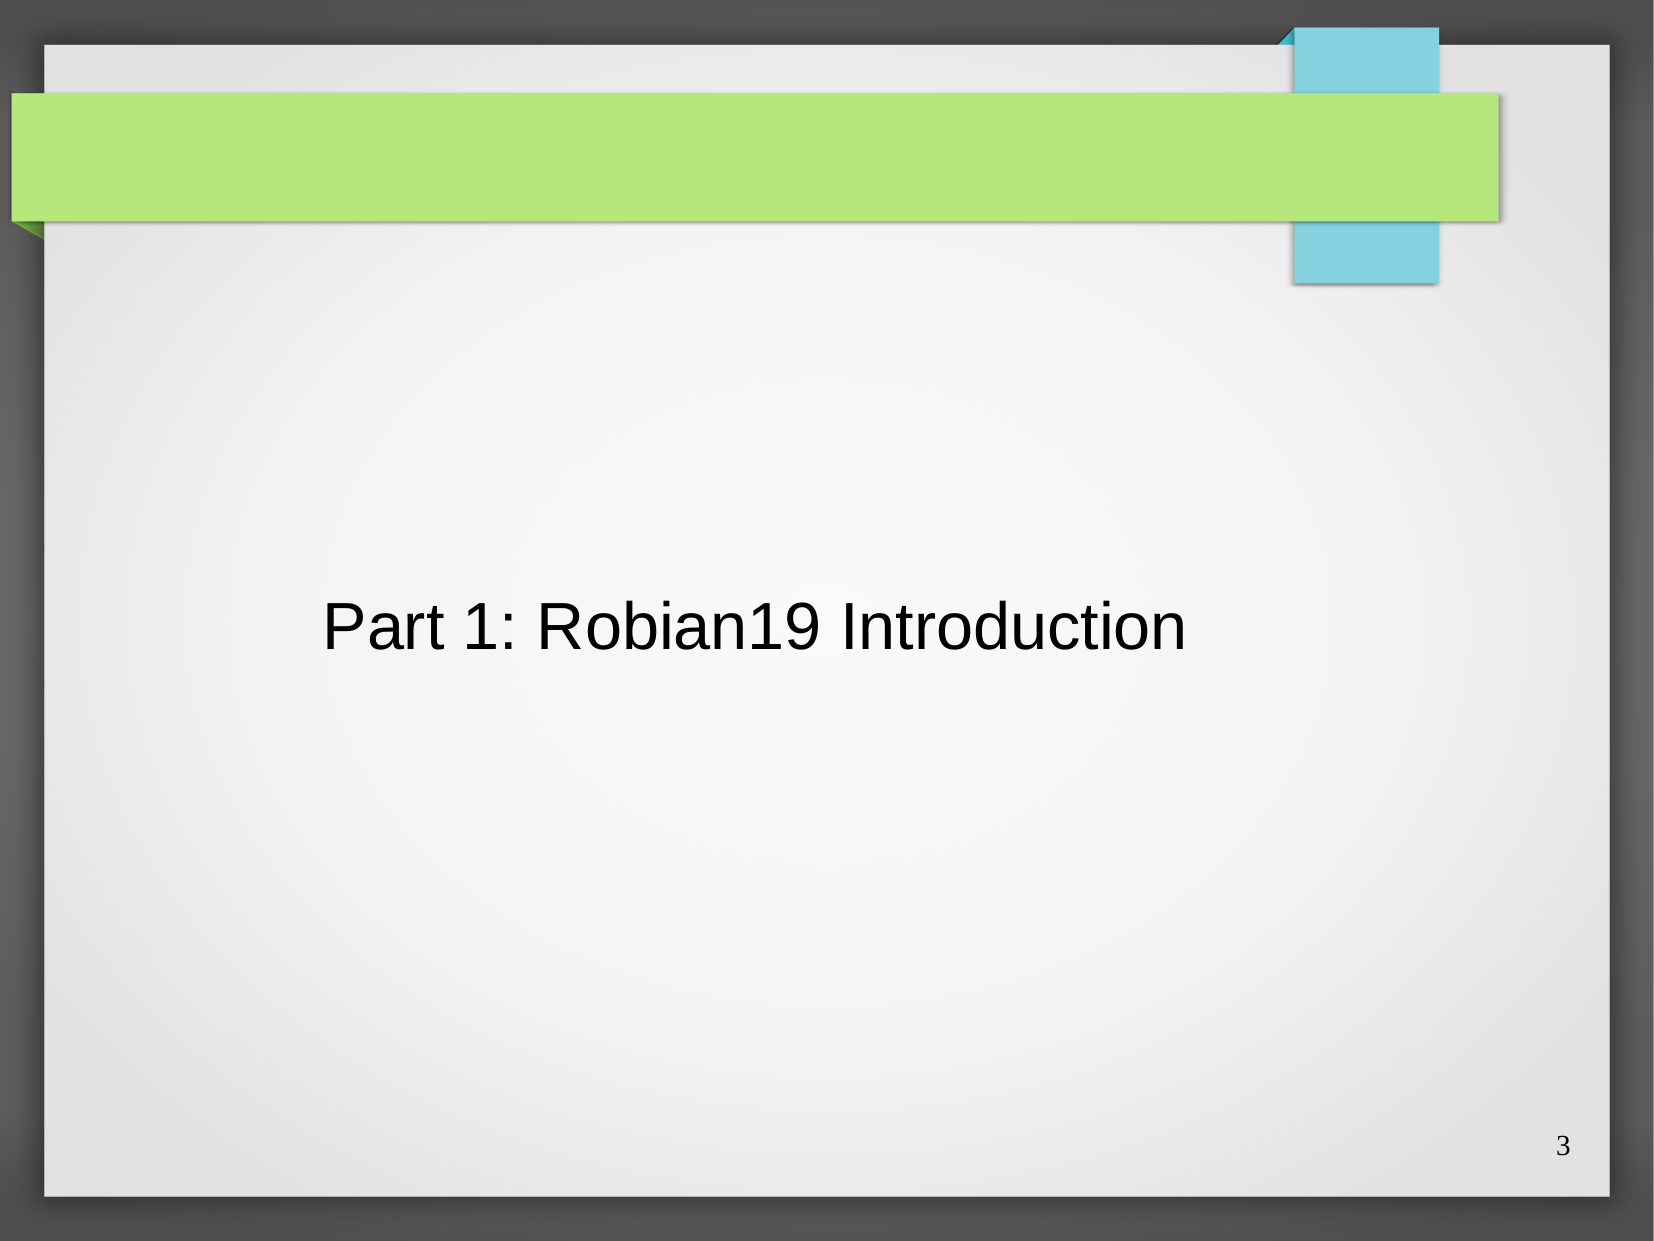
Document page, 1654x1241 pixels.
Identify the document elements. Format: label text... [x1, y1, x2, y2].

picture [0, 0, 1654, 1241]
subtitle Part 1: Robian19 Introduction [165, 352, 1347, 901]
